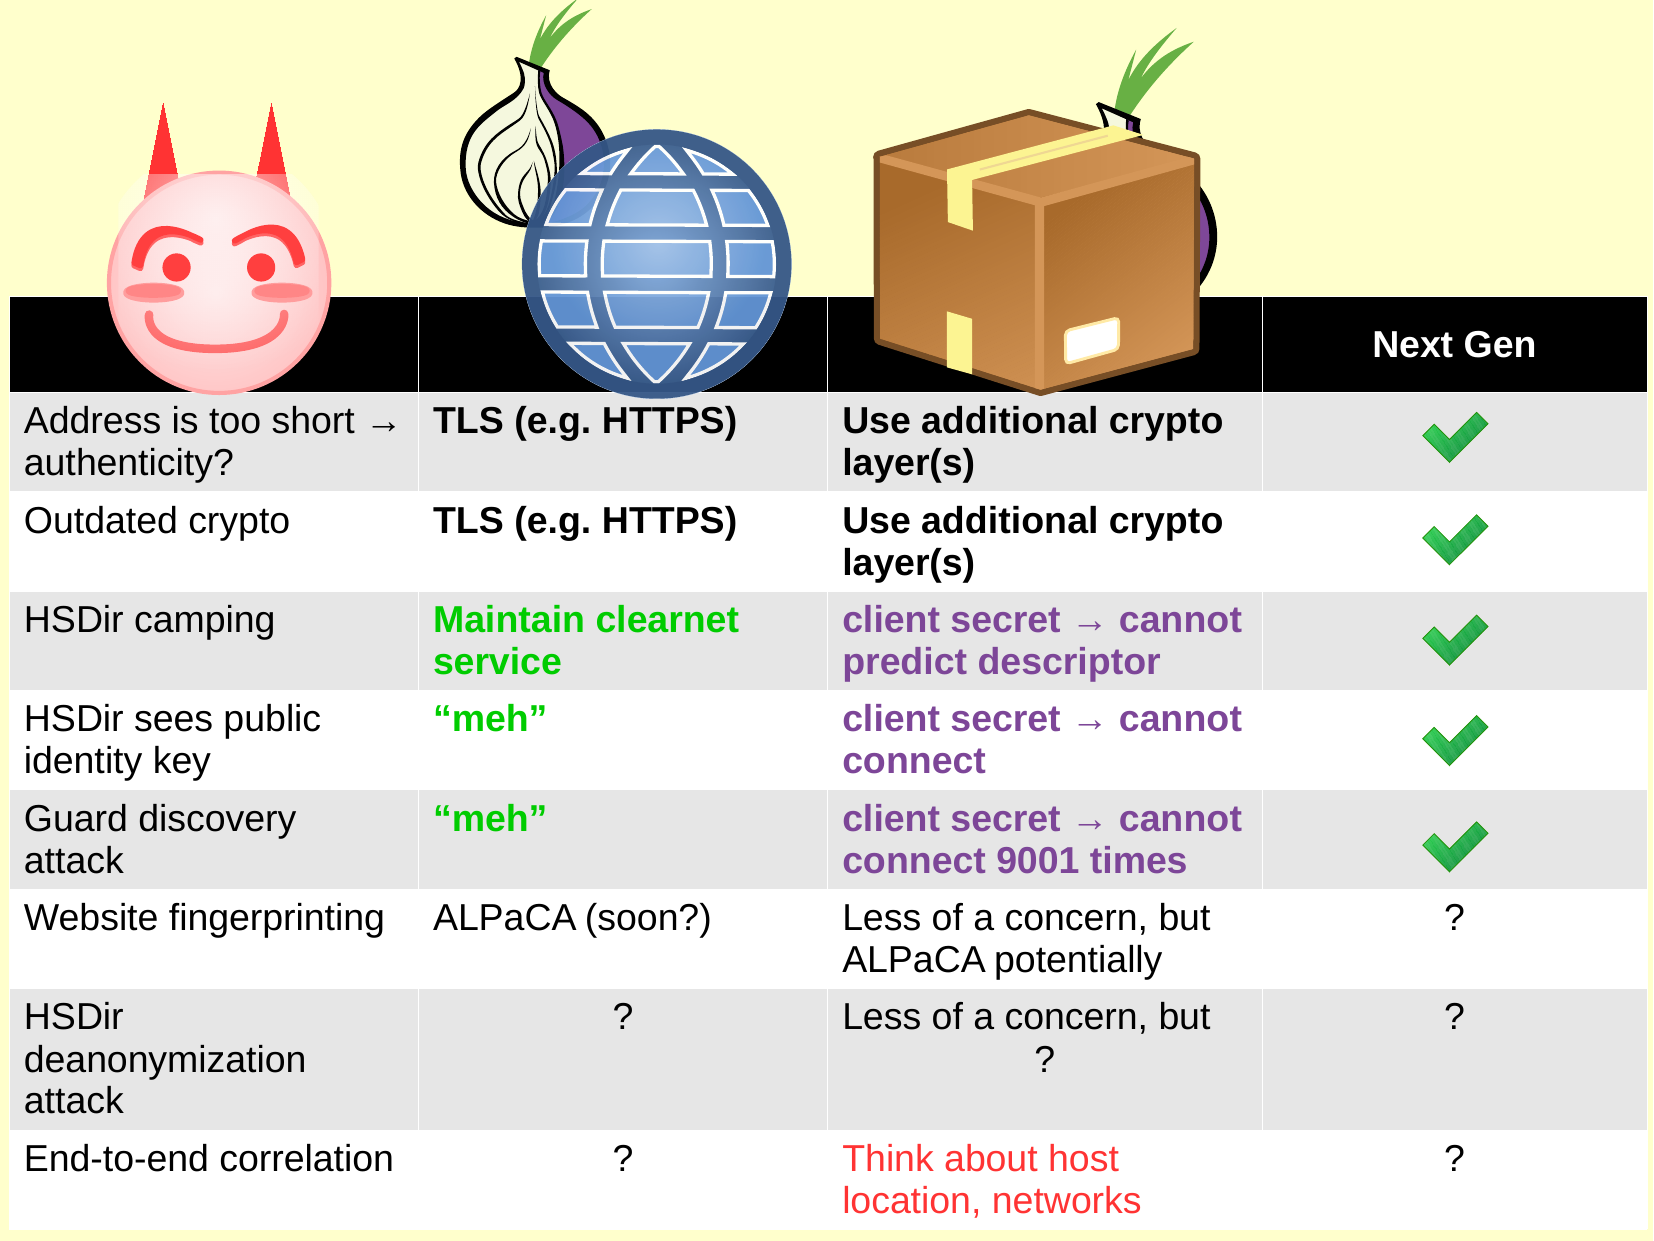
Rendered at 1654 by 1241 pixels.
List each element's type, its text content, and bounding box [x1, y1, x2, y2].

table_cell “meh” [419, 691, 827, 789]
table_cell ? [1263, 989, 1647, 1130]
table_cell [1263, 492, 1647, 591]
text_box [262, 103, 281, 149]
table_cell Guard discovery attack [10, 790, 418, 889]
table_cell Website fingerprinting [10, 890, 418, 988]
picture [1409, 592, 1501, 684]
table_cell ? [419, 989, 827, 1130]
table_cell Think about host location, networks [828, 1131, 1262, 1229]
table_cell client secret → cannot connect [828, 691, 1262, 789]
table_cell HSDir sees public identity key [10, 691, 418, 789]
table_cell ? [1263, 1131, 1647, 1229]
table_cell HSDir camping [10, 592, 418, 690]
table_cell client secret → cannot predict descriptor [828, 592, 1262, 690]
table_cell [1263, 691, 1647, 789]
table_cell Outdated crypto [10, 492, 418, 591]
table_header Next Gen [1263, 297, 1647, 392]
table_header [1256, 297, 1262, 392]
table_cell TLS (e.g. HTTPS) [419, 492, 827, 591]
table_cell [1263, 790, 1647, 889]
table_cell client secret → cannot connect 9001 times [828, 790, 1262, 889]
table_header [10, 297, 89, 392]
table_cell Use additional crypto layer(s) [828, 492, 1262, 591]
table_cell ? [419, 1131, 827, 1229]
table_cell Less of a concern, but ALPaCA potentially [828, 890, 1262, 988]
picture [89, 149, 353, 412]
table_cell “meh” [419, 790, 827, 889]
table_cell Maintain clearnet service [419, 592, 827, 690]
text_box [154, 103, 173, 149]
table_cell HSDir deanonymization attack [10, 989, 418, 1130]
table_cell ? [1263, 890, 1647, 988]
table_cell [1263, 393, 1647, 491]
table_cell Address is too short → authenticity? [10, 393, 418, 491]
table_cell [1263, 592, 1647, 690]
picture [1409, 492, 1501, 583]
table_cell TLS (e.g. HTTPS) [419, 393, 827, 491]
table_cell ALPaCA (soon?) [419, 890, 827, 988]
picture [1409, 693, 1501, 784]
table_cell Less of a concern, but ? [828, 989, 1262, 1130]
table_cell End-to-end correlation [10, 1131, 418, 1229]
table_header [419, 297, 488, 392]
picture [459, 0, 1256, 432]
table_cell Use additional crypto layer(s) [828, 393, 1262, 491]
picture [1409, 799, 1501, 891]
table_header [353, 297, 418, 392]
picture [1409, 390, 1501, 481]
